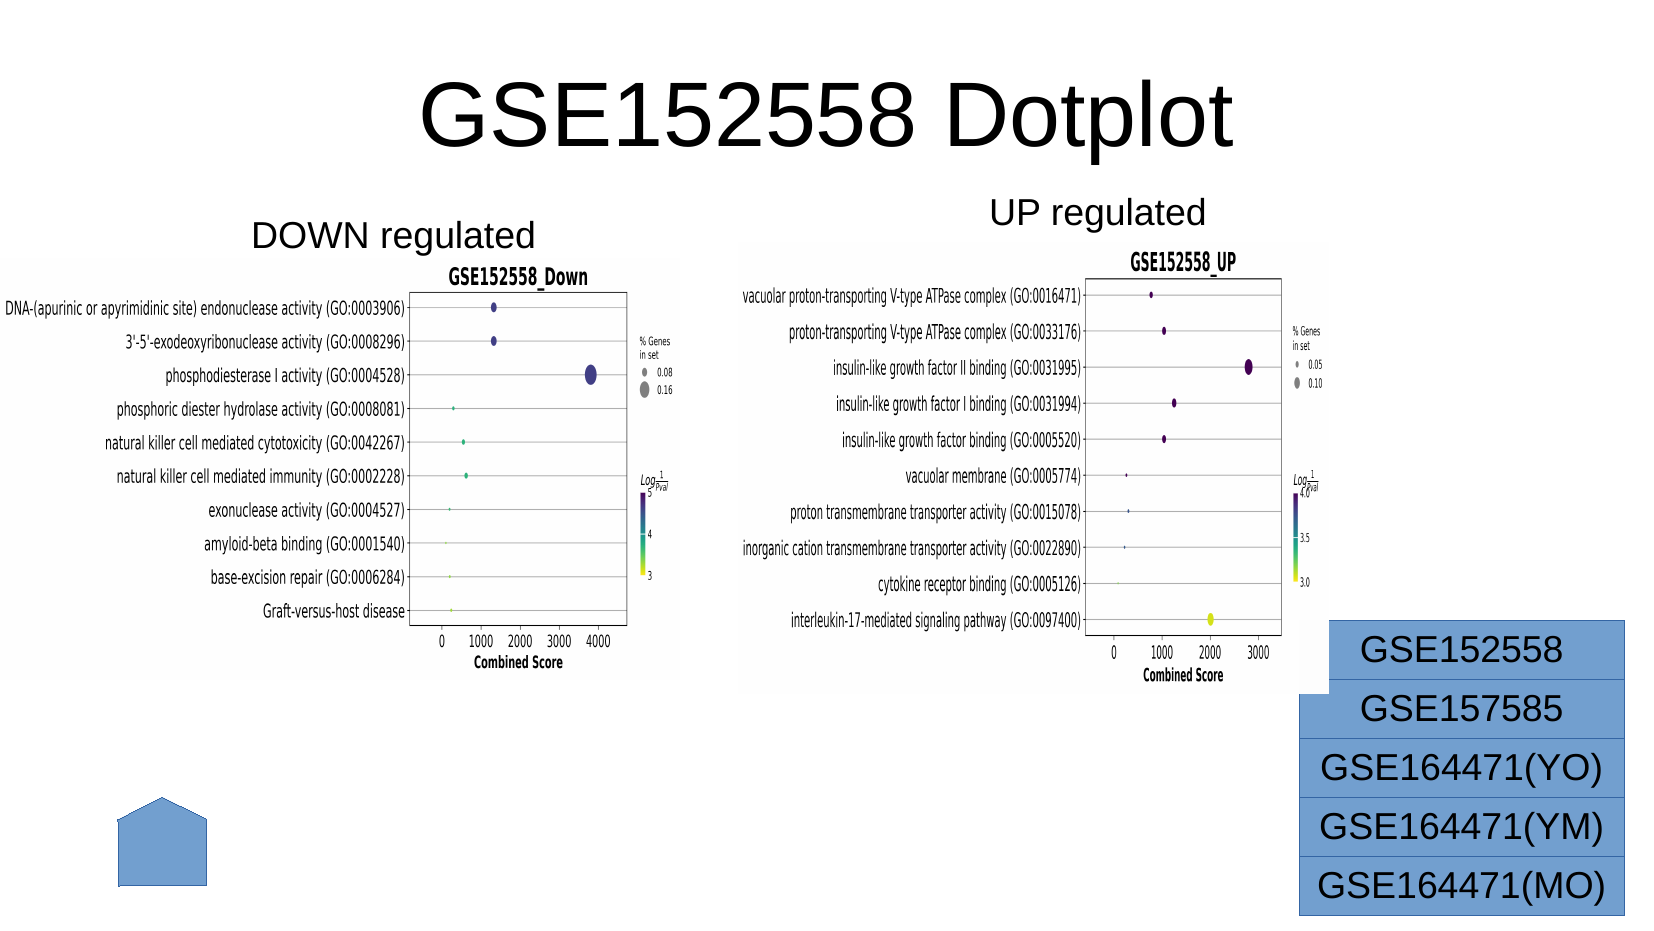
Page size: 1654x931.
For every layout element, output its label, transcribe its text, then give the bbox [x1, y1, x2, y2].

text_box UP regulated [974, 183, 1329, 242]
picture [738, 242, 1329, 694]
text_box [117, 797, 207, 887]
picture [0, 258, 680, 680]
text_box GSE152558 [1329, 620, 1625, 680]
text_box GSE157585 [1299, 680, 1625, 738]
text_box GSE164471(MO) [1299, 856, 1625, 916]
title GSE152558 Dotplot [82, 37, 1571, 193]
text_box GSE164471(YO) [1299, 738, 1625, 797]
text_box GSE164471(YM) [1299, 797, 1625, 856]
text_box DOWN regulated [236, 206, 591, 306]
